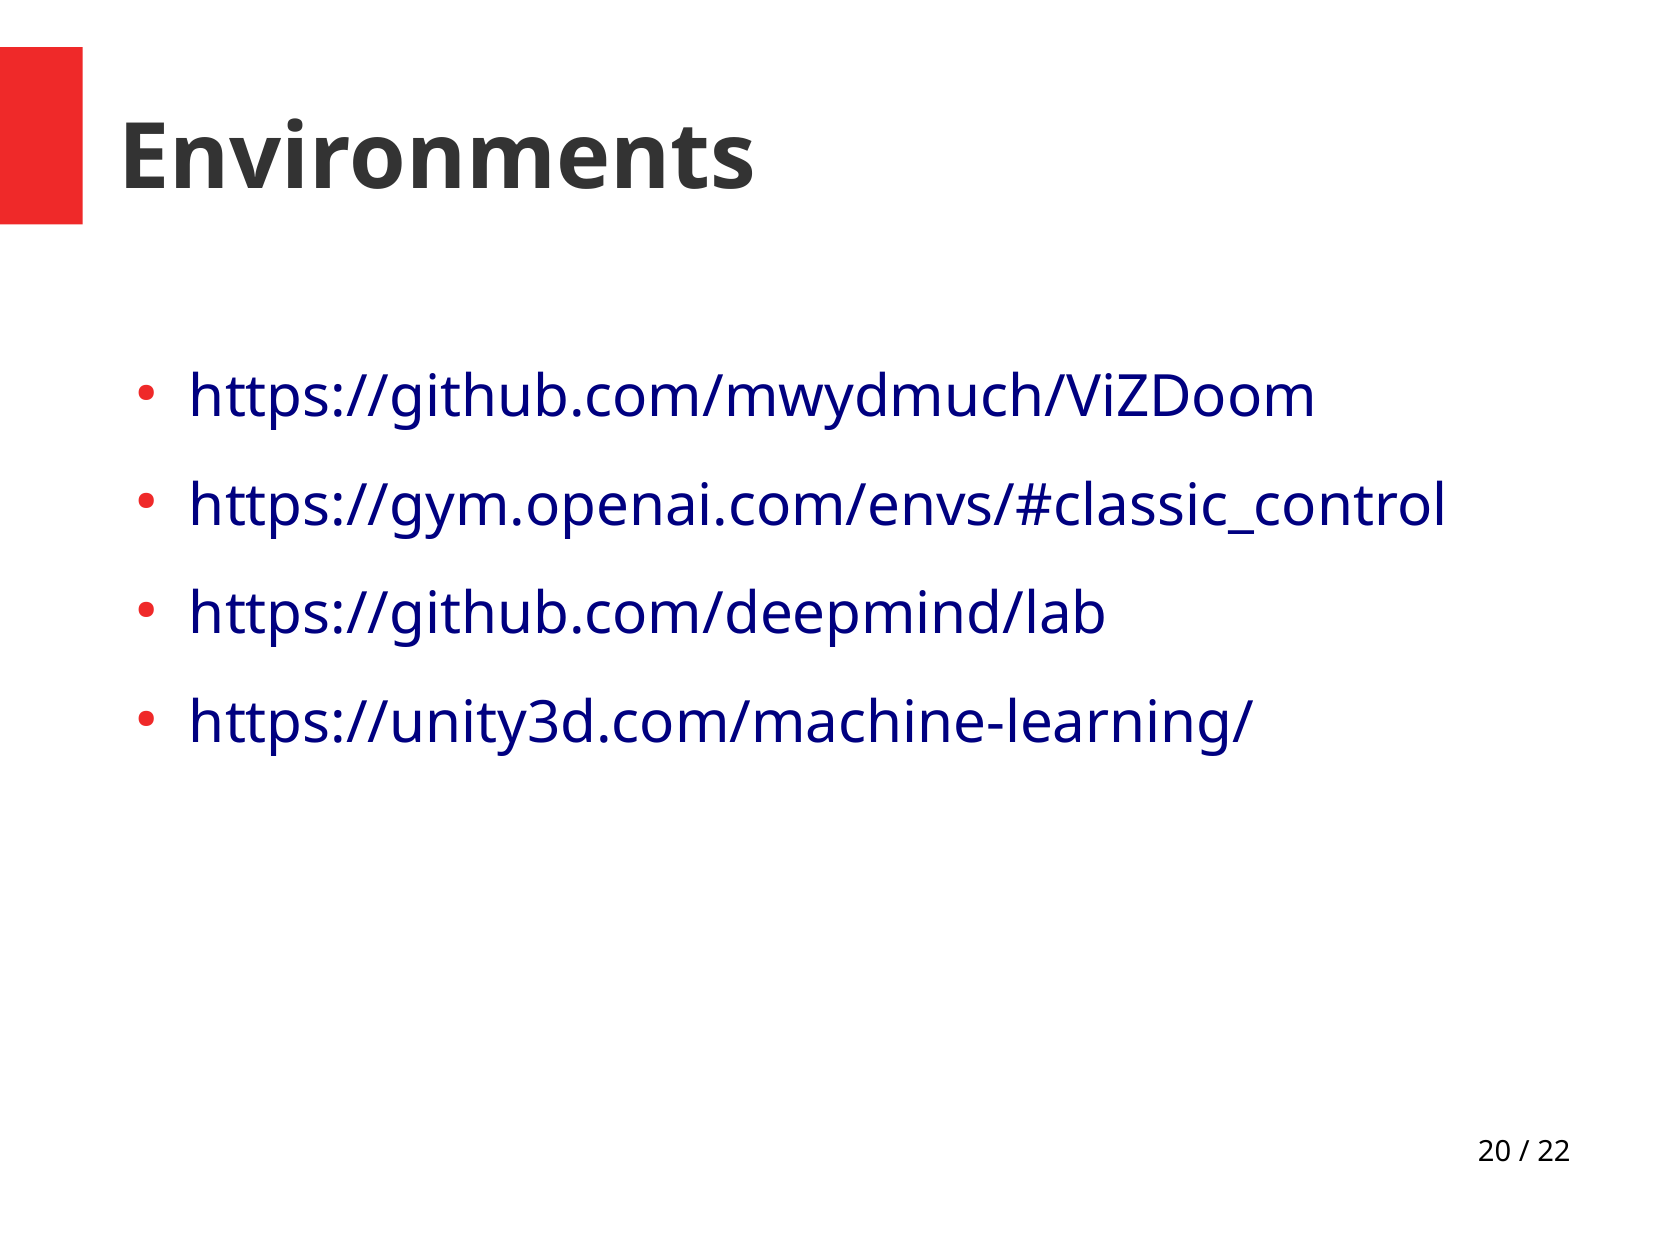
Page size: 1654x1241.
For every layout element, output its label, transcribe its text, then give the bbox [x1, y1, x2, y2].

title Environments [118, 49, 1571, 257]
list https://github.com/mwydmuch/ViZDoom https://gym.openai.com/envs/#classic_control https://github.com/deepmind/lab https://unity3d.com/machine-learning/ [118, 354, 1536, 1074]
